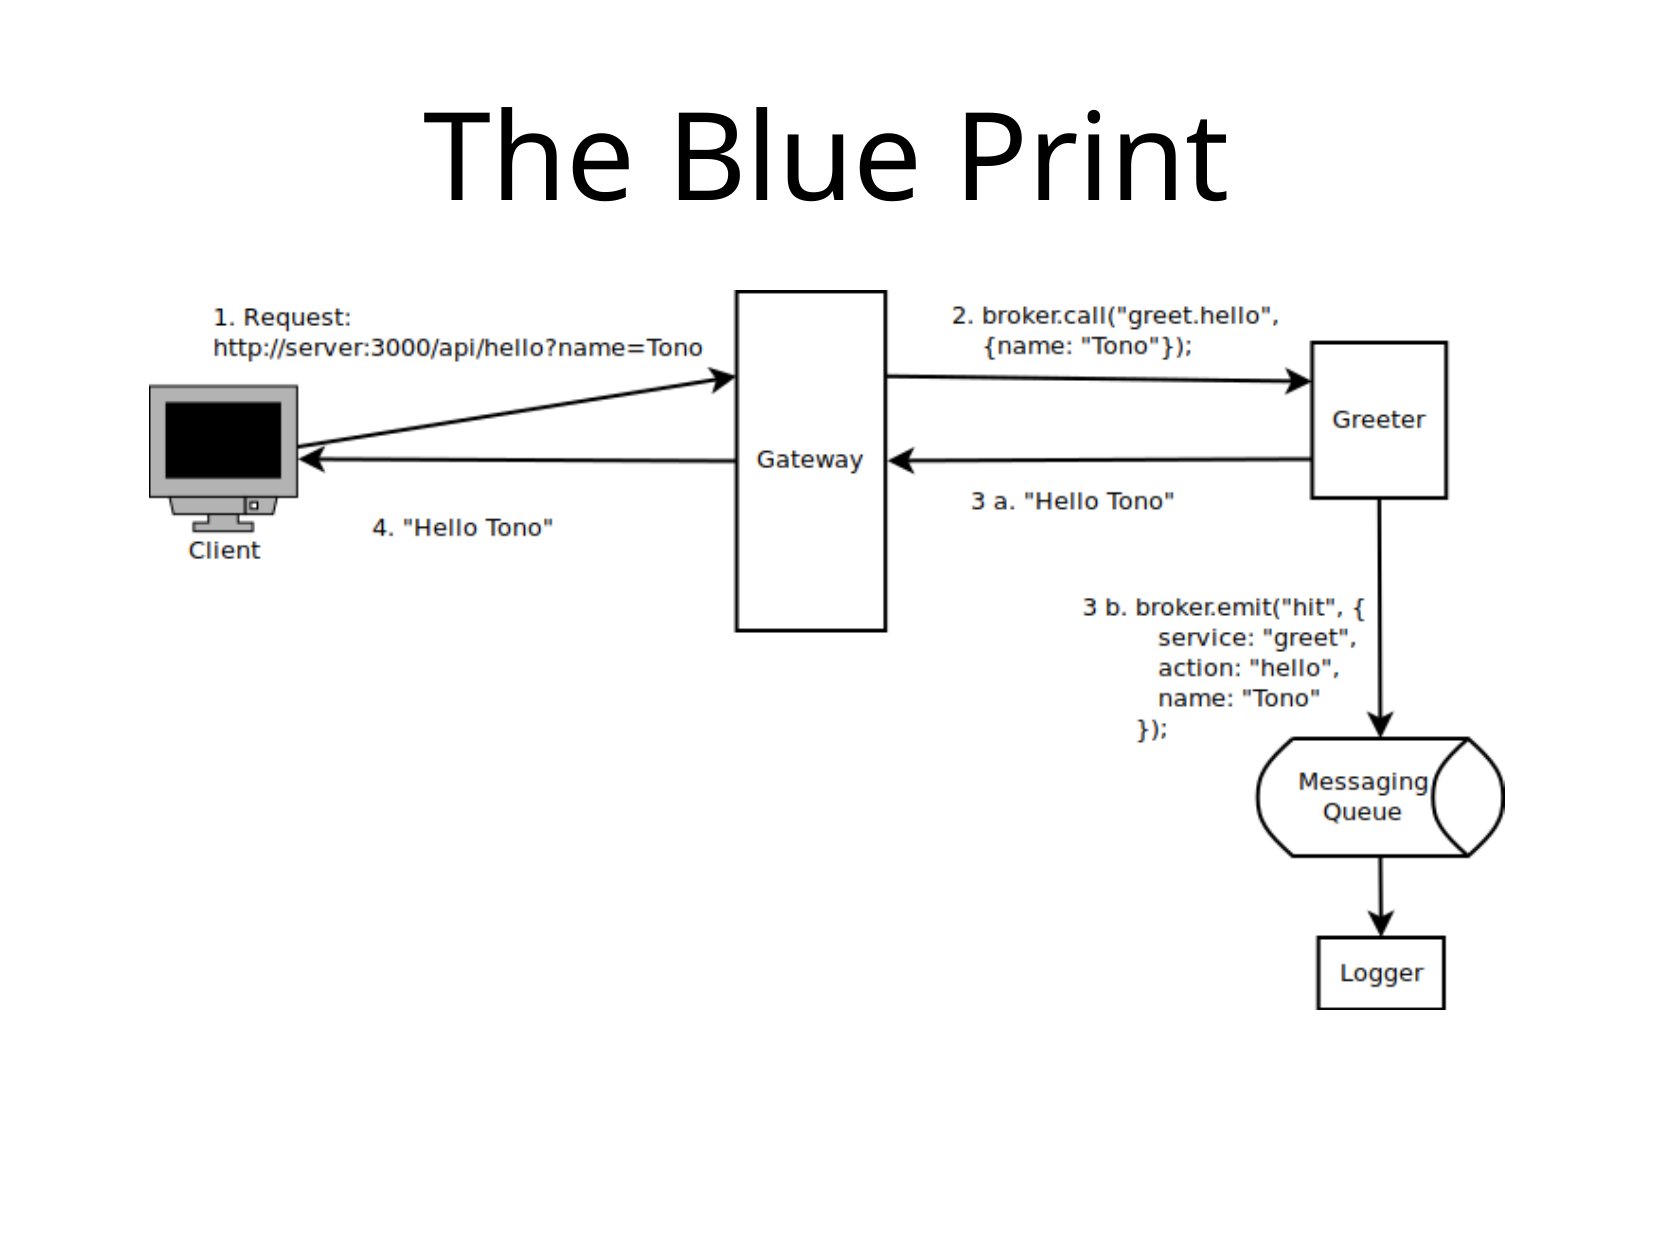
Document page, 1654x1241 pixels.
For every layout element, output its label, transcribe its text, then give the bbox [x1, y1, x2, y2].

title The Blue Print [82, 49, 1571, 257]
picture [149, 290, 1505, 1010]
